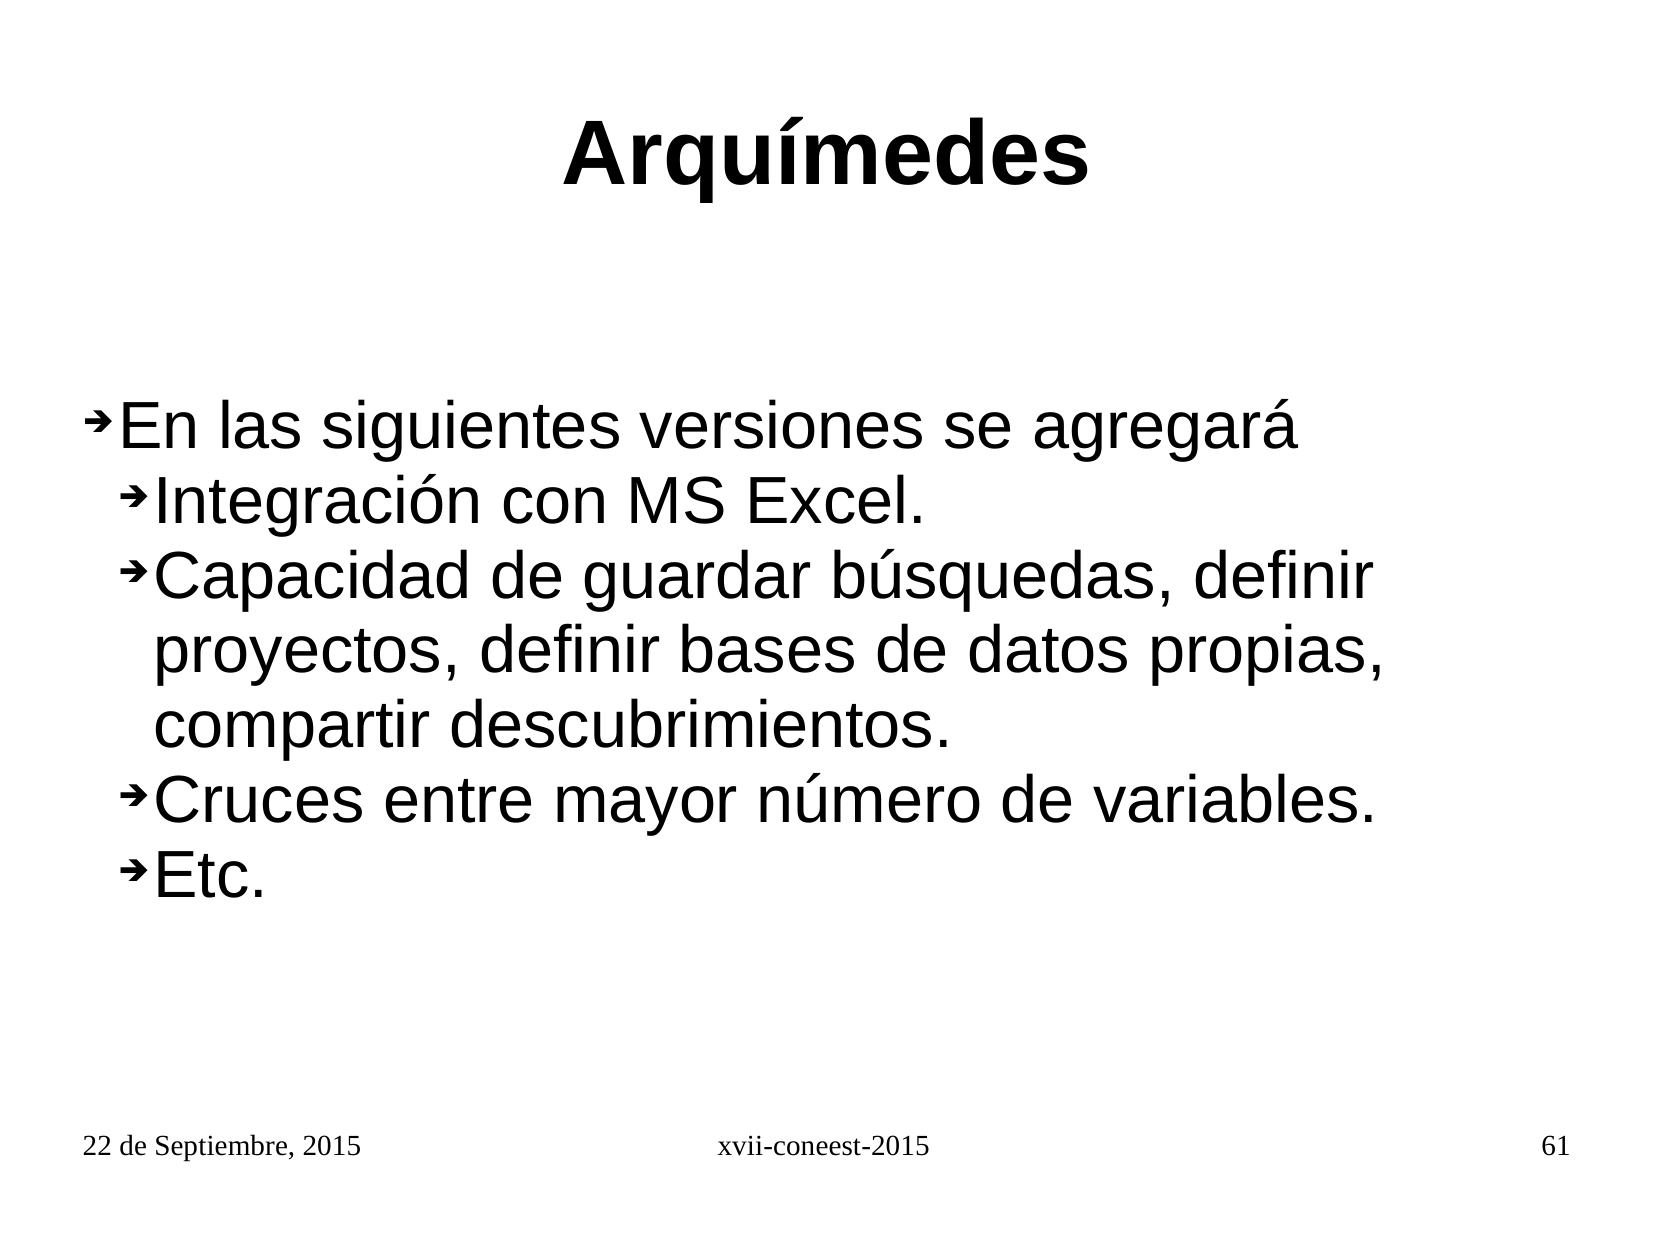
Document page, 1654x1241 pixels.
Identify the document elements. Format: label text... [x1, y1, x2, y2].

subtitle En las siguientes versiones se agregará Integración con MS Excel. Capacidad de guardar búsquedas, definir proyectos, definir bases de datos propias, compartir descubrimientos. Cruces entre mayor número de variables. Etc. [82, 290, 1571, 1010]
title Arquímedes [82, 49, 1571, 257]
